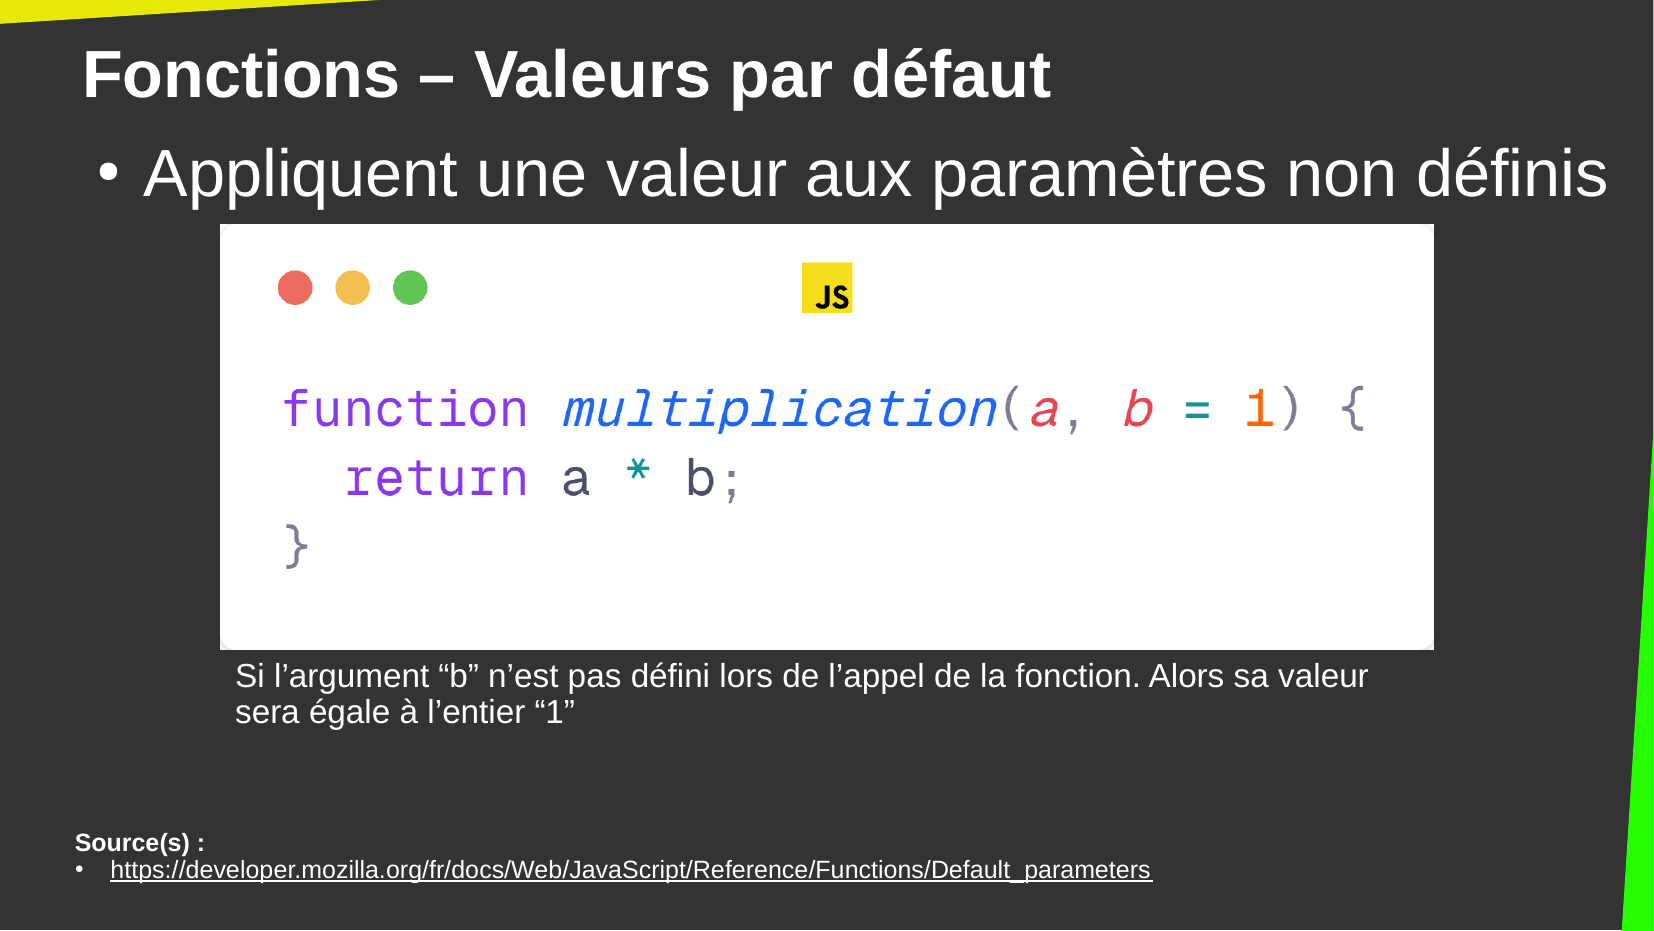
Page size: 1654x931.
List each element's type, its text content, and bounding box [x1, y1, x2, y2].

text_box Source(s) : https://developer.mozilla.org/fr/docs/Web/JavaScript/Reference/Functions/Default_parameters [60, 820, 1583, 892]
text_box [1621, 420, 1654, 931]
picture [220, 224, 1434, 649]
title Fonctions – Valeurs par défaut [82, 37, 1571, 114]
list Appliquent une valeur aux paramètres non définis [80, 135, 1620, 284]
text_box Si l’argument “b” n’est pas défini lors de l’appel de la fonction. Alors sa valeur sera égale à l’entier “1” [220, 649, 1441, 768]
text_box [0, 0, 380, 24]
